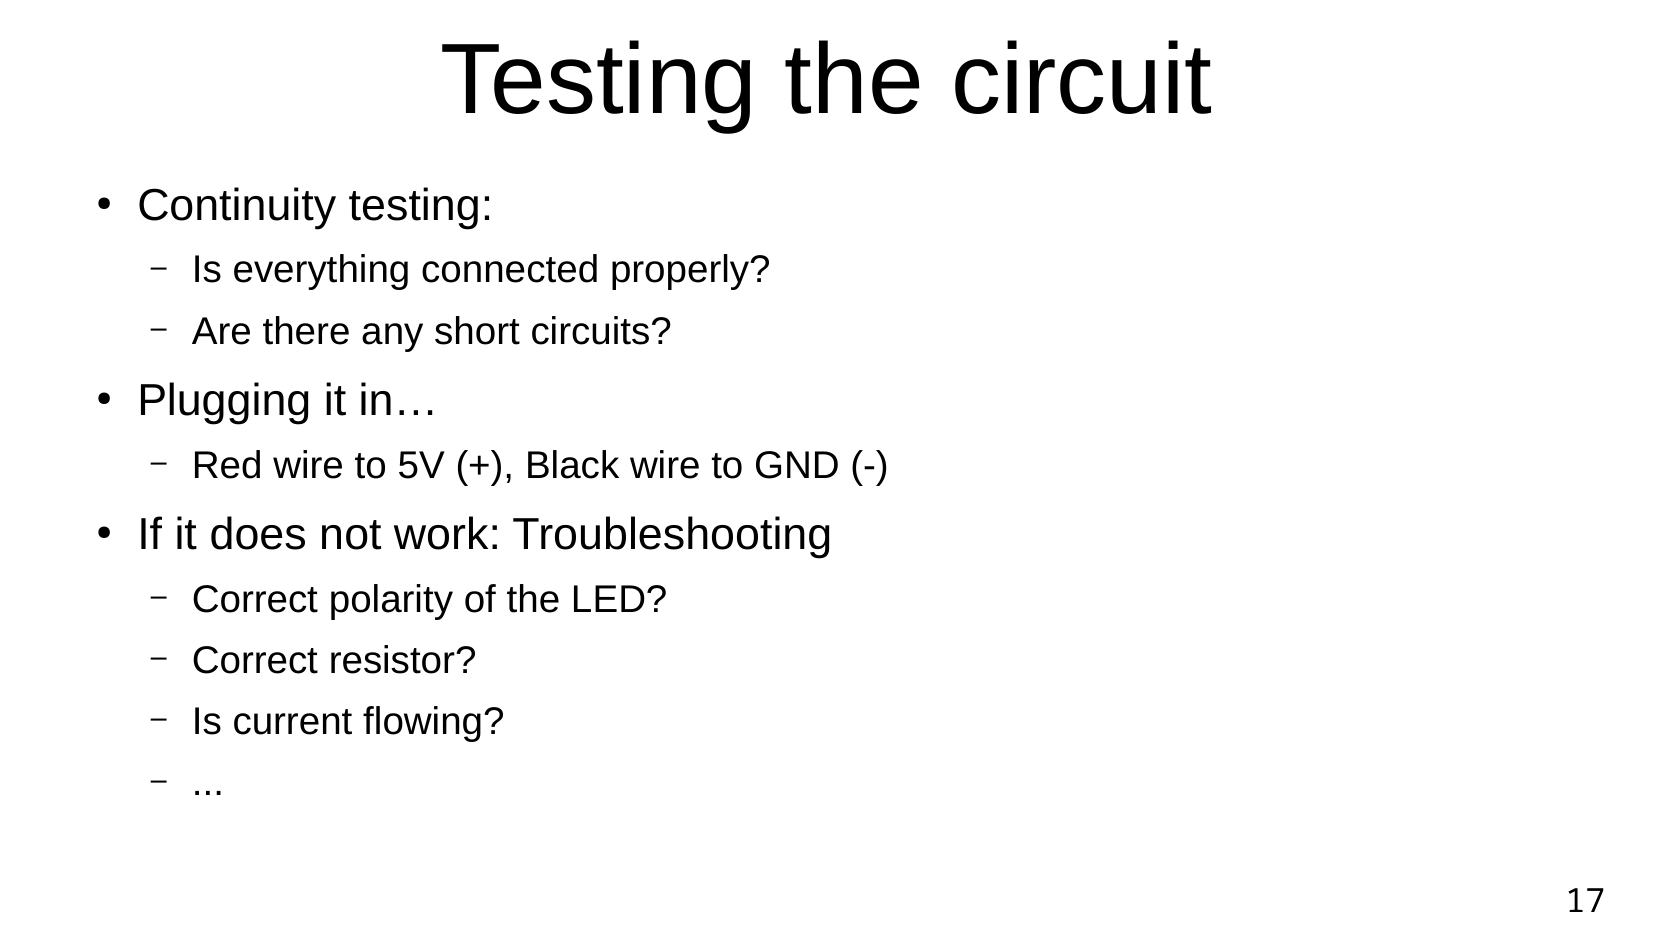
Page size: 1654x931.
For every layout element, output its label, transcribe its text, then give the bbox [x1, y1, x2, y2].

list Continuity testing: Is everything connected properly? Are there any short circuits? Plugging it in… Red wire to 5V (+), Black wire to GND (-) If it does not work: Troubleshooting Correct polarity of the LED? Correct resistor? Is current flowing? ... [82, 180, 1571, 811]
title Testing the circuit [82, 1, 1571, 157]
